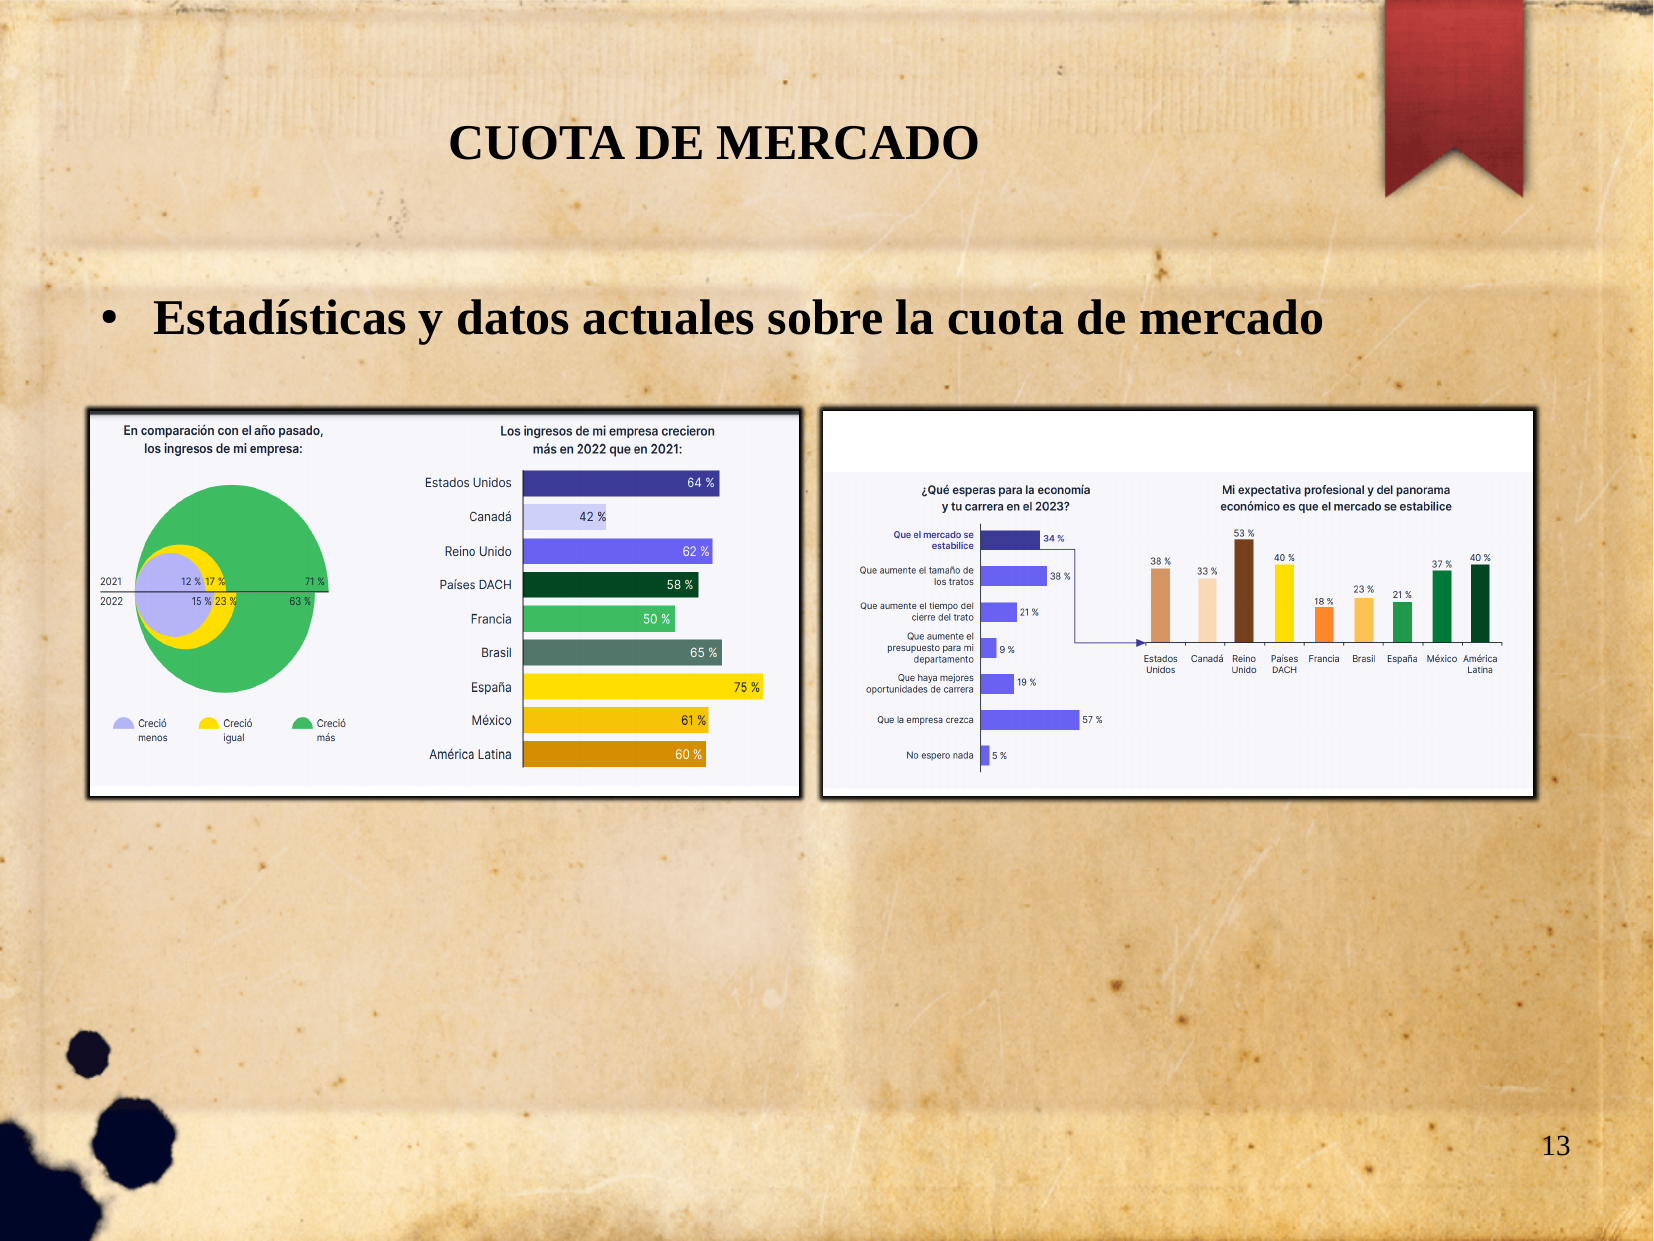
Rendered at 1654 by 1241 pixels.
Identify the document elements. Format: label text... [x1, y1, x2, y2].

list Estadísticas y datos actuales sobre la cuota de mercado [82, 290, 1538, 1010]
picture [0, 0, 1654, 1241]
title CUOTA DE MERCADO [82, 49, 1347, 237]
